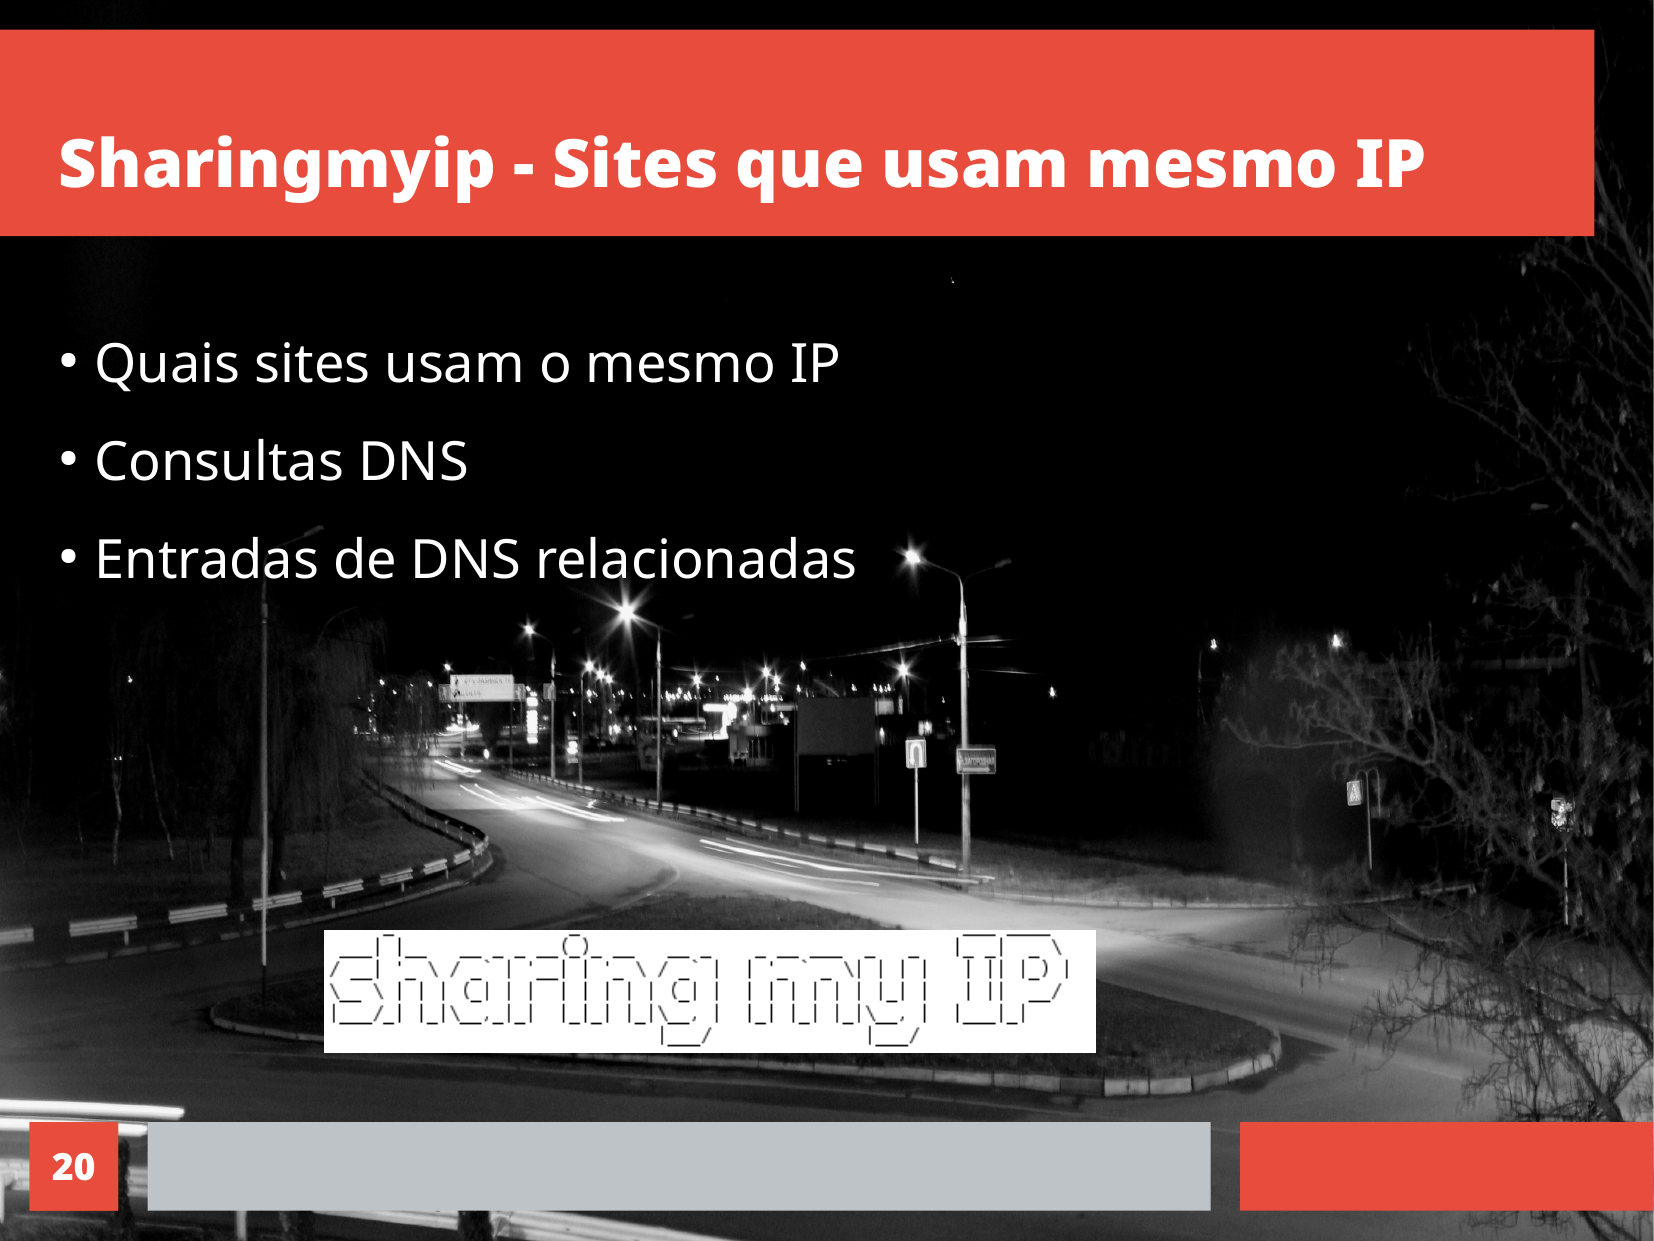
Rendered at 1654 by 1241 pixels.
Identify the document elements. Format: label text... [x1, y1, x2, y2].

list Quais sites usam o mesmo IP Consultas DNS Entradas de DNS relacionadas [59, 324, 1565, 1093]
title Sharingmyip - Sites que usam mesmo IP [59, 59, 1595, 207]
picture [0, 0, 1654, 1241]
